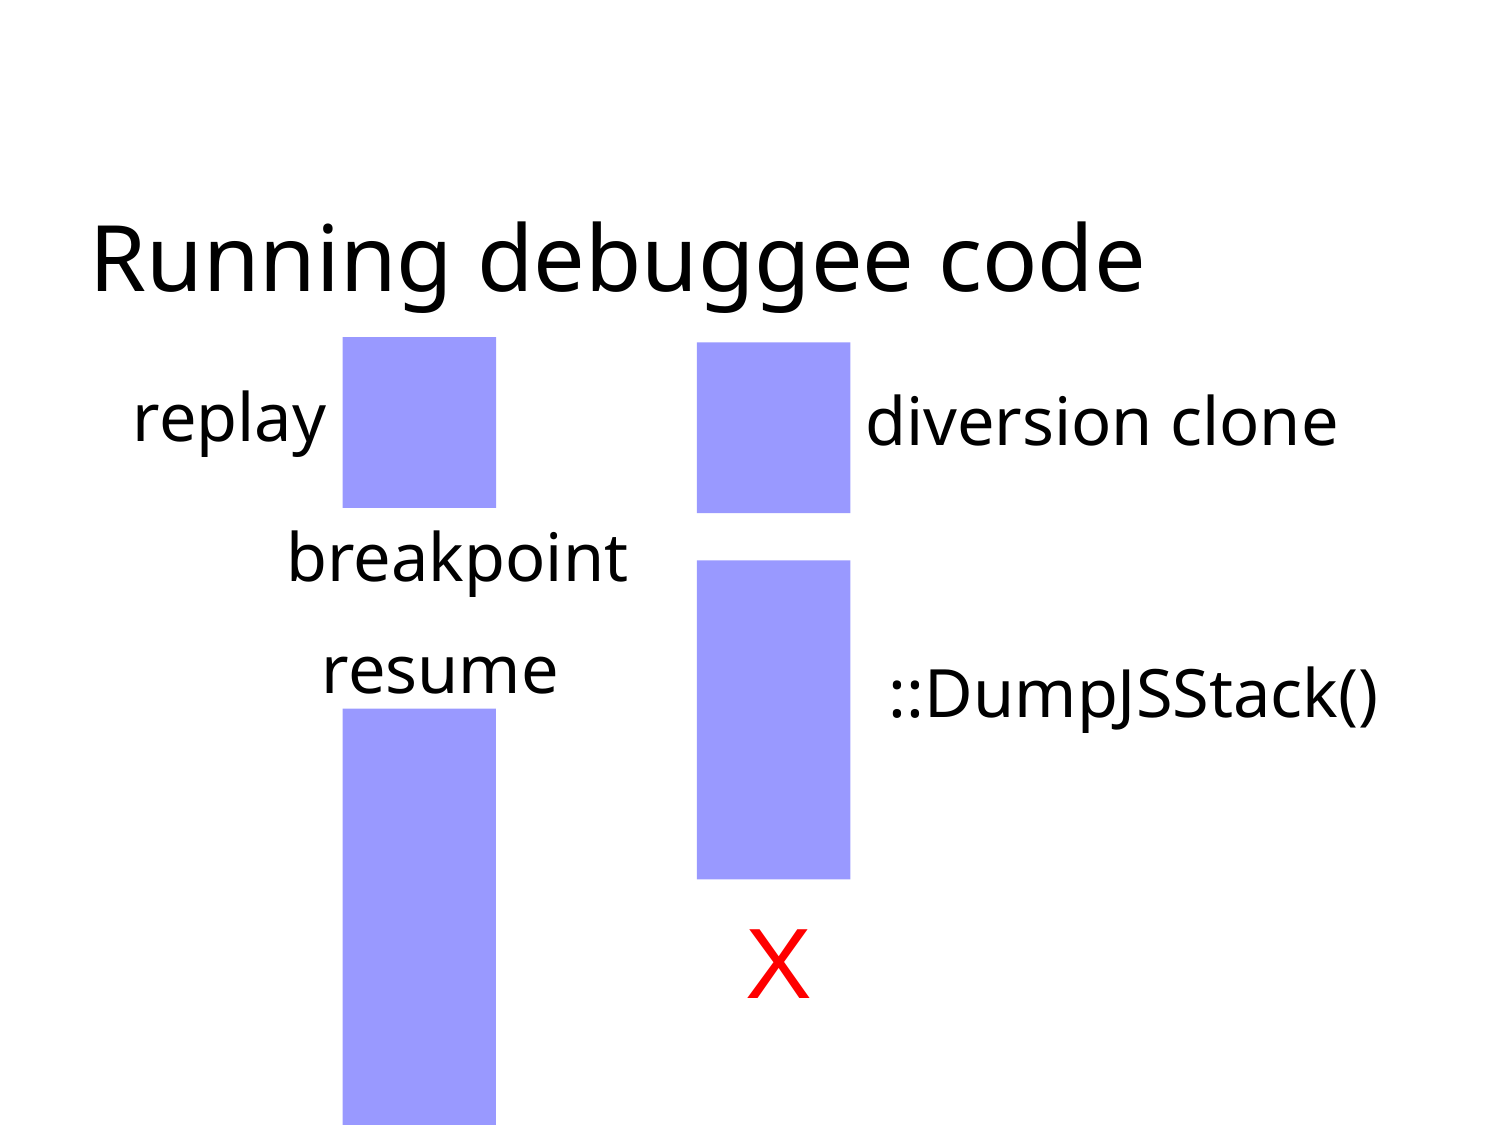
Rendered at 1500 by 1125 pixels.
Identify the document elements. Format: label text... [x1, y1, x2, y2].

text_box ::DumpJSStack() [874, 643, 1500, 736]
text_box [696, 342, 851, 514]
text_box breakpoint [271, 507, 650, 613]
text_box resume [307, 619, 685, 725]
text_box diversion clone [850, 371, 1370, 477]
text_box replay [118, 367, 390, 473]
text_box Running debuggee code [74, 172, 1424, 337]
text_box X [730, 891, 827, 1018]
text_box [696, 560, 851, 880]
text_box [342, 337, 497, 507]
text_box [342, 725, 496, 1125]
